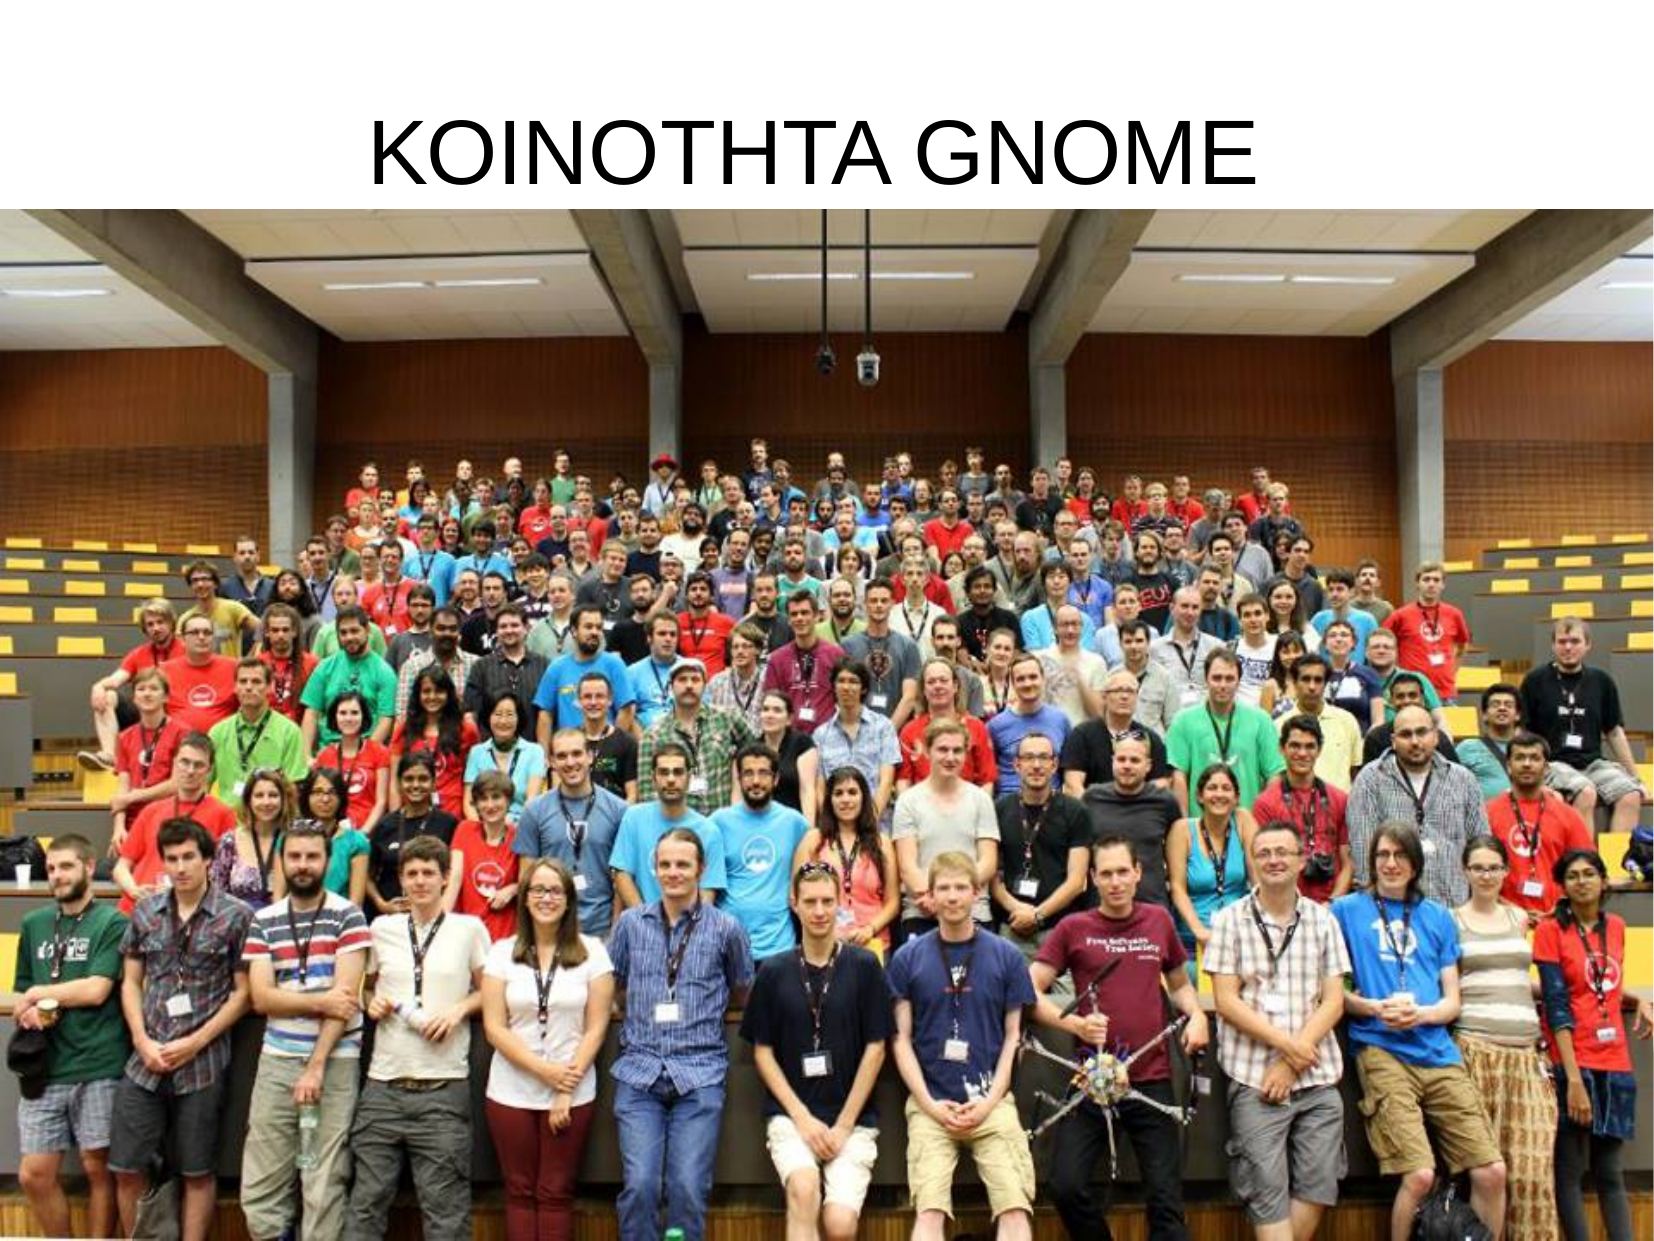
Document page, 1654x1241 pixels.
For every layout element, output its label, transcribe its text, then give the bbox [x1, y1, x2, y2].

title ΚΟΙΝΟΤΗΤΑ GNOME [82, 49, 1571, 209]
picture [0, 0, 1654, 1241]
